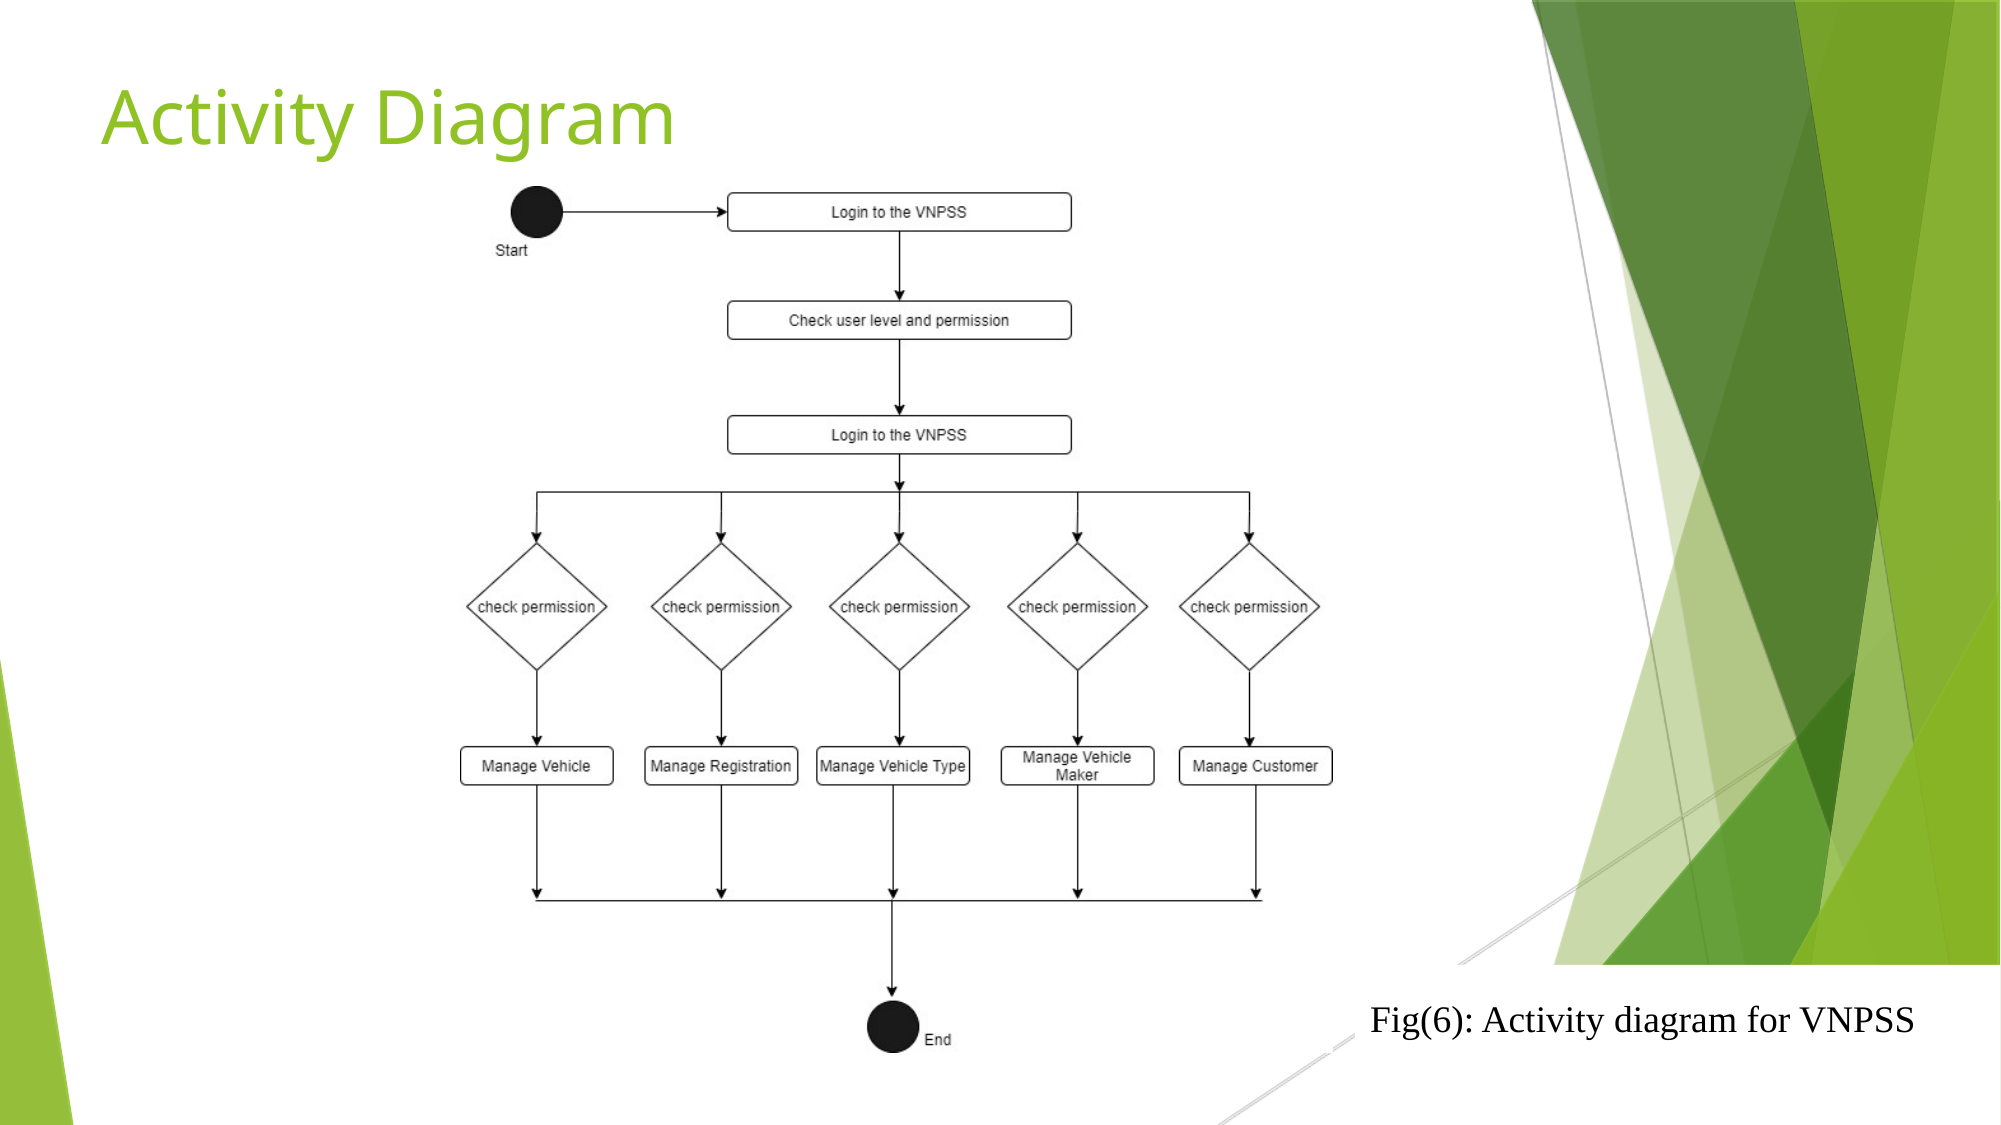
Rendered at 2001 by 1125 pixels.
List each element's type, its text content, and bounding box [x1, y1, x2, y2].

picture [460, 186, 1333, 1053]
title Activity Diagram [86, 62, 897, 312]
text_box Fig(6): Activity diagram for VNPSS [1355, 964, 2000, 1125]
